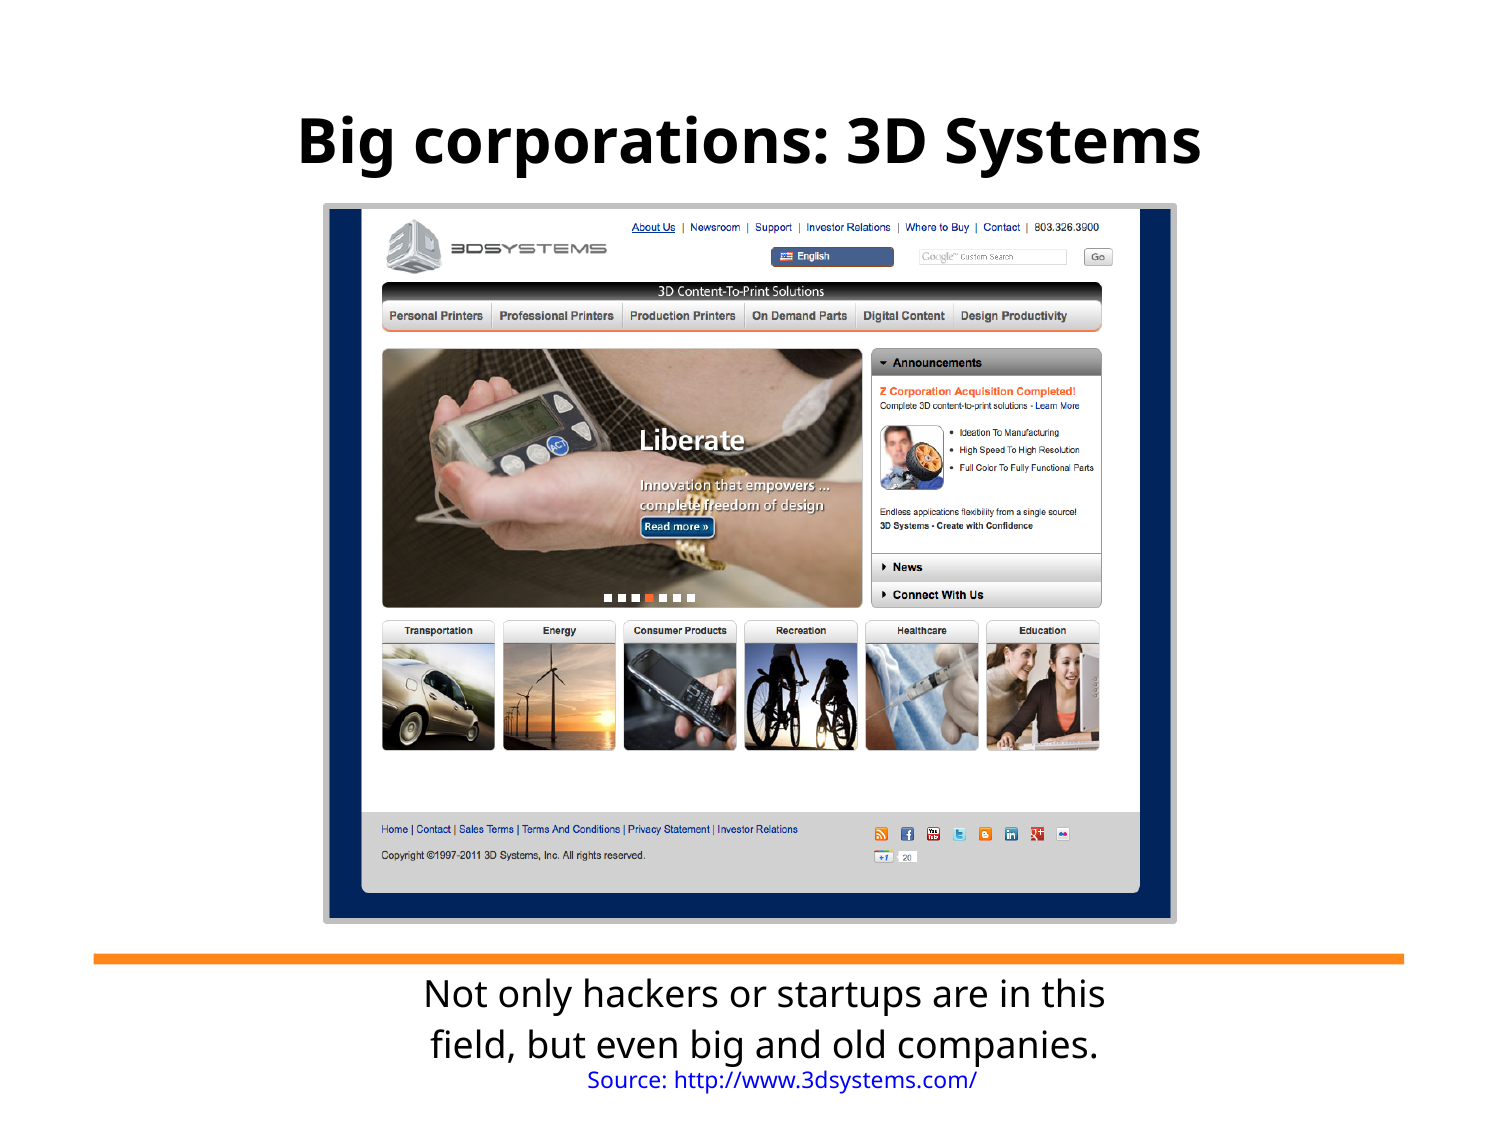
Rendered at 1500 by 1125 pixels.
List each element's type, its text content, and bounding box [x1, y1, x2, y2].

picture [0, 0, 1500, 1125]
text_box Source: http://www.3dsystems.com/ [572, 1056, 928, 1098]
title Big corporations: 3D Systems [75, 44, 1425, 233]
text_box Not only hackers or startups are in this field, but even big and old companies. [382, 960, 1148, 1064]
